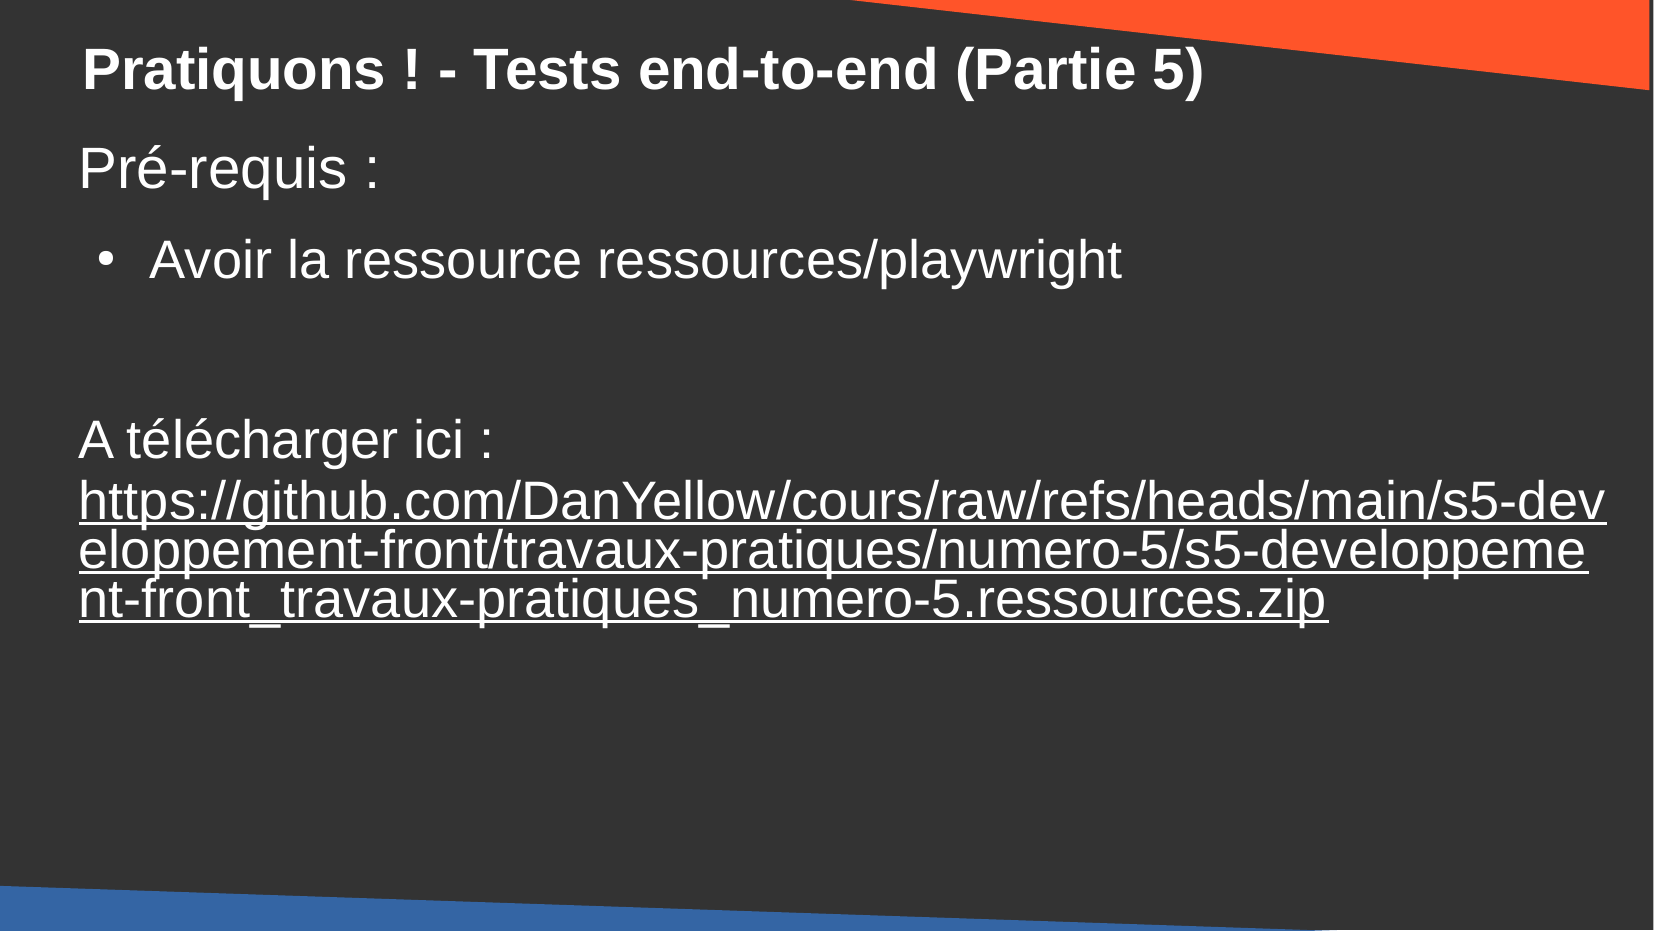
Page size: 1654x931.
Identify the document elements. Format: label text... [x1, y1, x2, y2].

text_box [850, 0, 1650, 91]
text_box [0, 885, 1337, 931]
list Pré-requis : Avoir la ressource ressources/playwright A télécharger ici : https://github.com/DanYellow/cours/raw/refs/heads/main/s5-developpement-front/travaux-pratiques/numero-5/s5-developpement-front_travaux-pratiques_numero-5.ressources.zip [78, 135, 1618, 721]
title Pratiquons ! - Tests end-to-end (Partie 5) [82, 37, 1571, 114]
